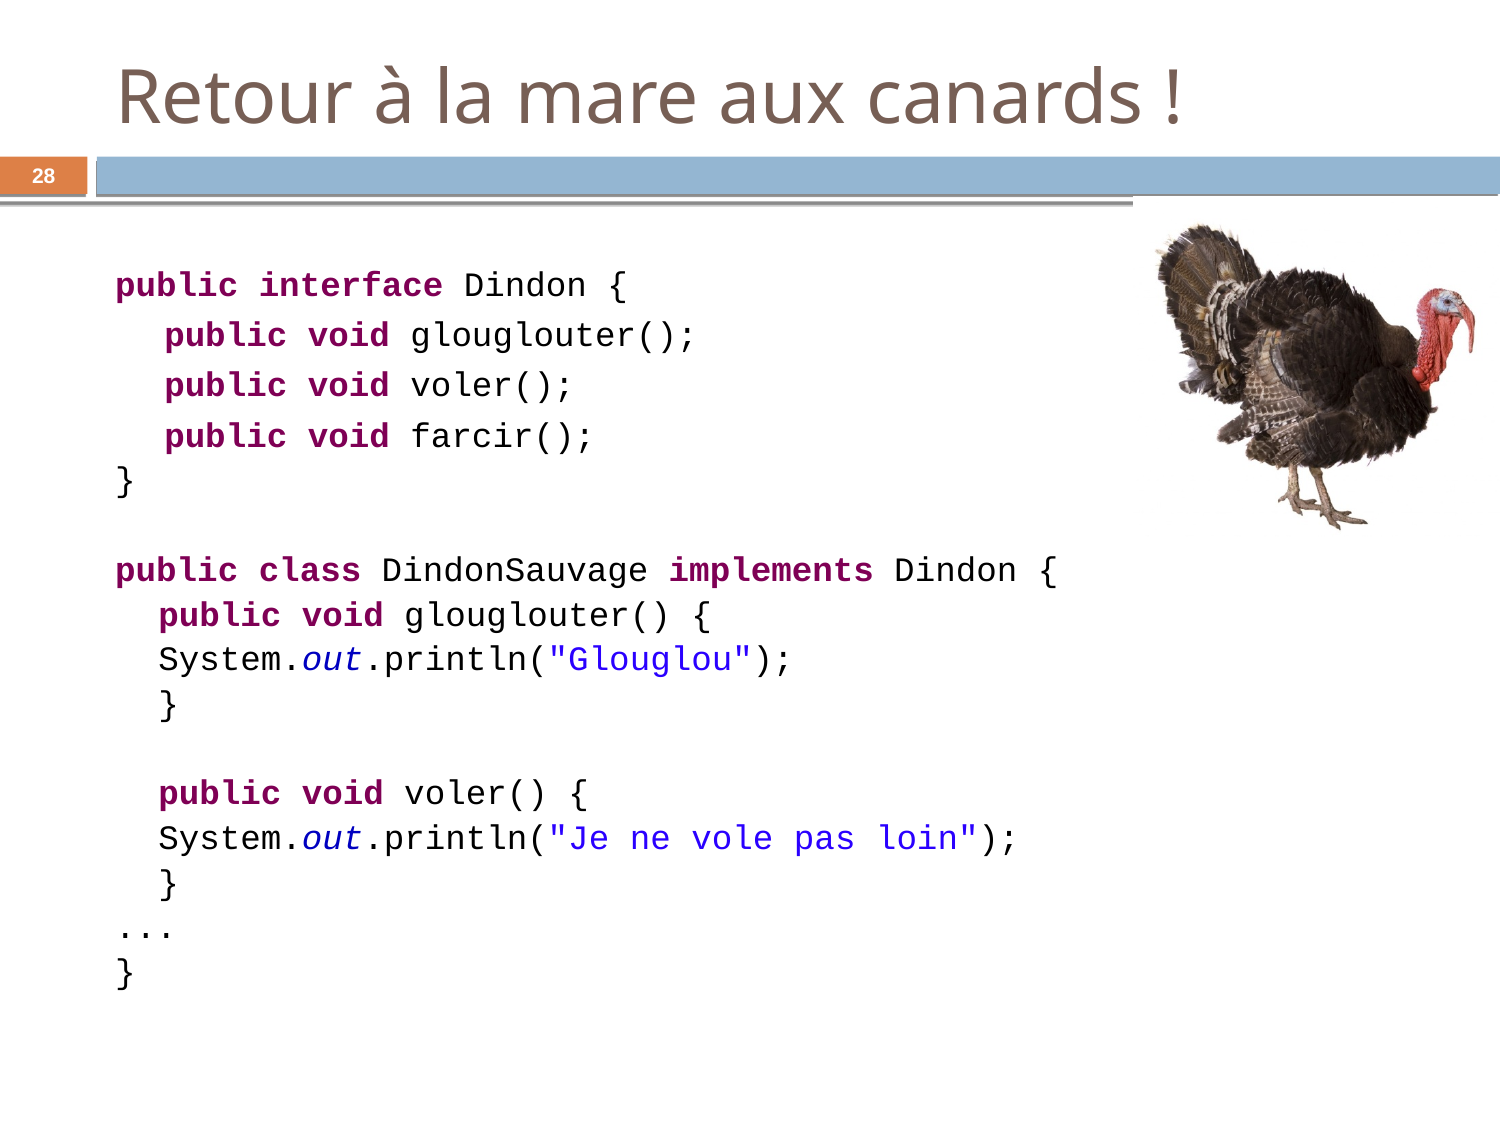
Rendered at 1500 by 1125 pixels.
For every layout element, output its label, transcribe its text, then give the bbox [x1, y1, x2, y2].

title Retour à la mare aux canards ! [100, 37, 1438, 149]
list public interface Dindon { public void glouglouter(); public void voler(); public void farcir(); } public class DindonSauvage implements Dindon { public void glouglouter() { System.out.println("Glouglou"); } public void voler() { System.out.println("Je ne vole pas loin"); } ... } [100, 262, 1438, 1000]
picture [1133, 196, 1500, 537]
slide_number <numéro> [0, 155, 88, 196]
